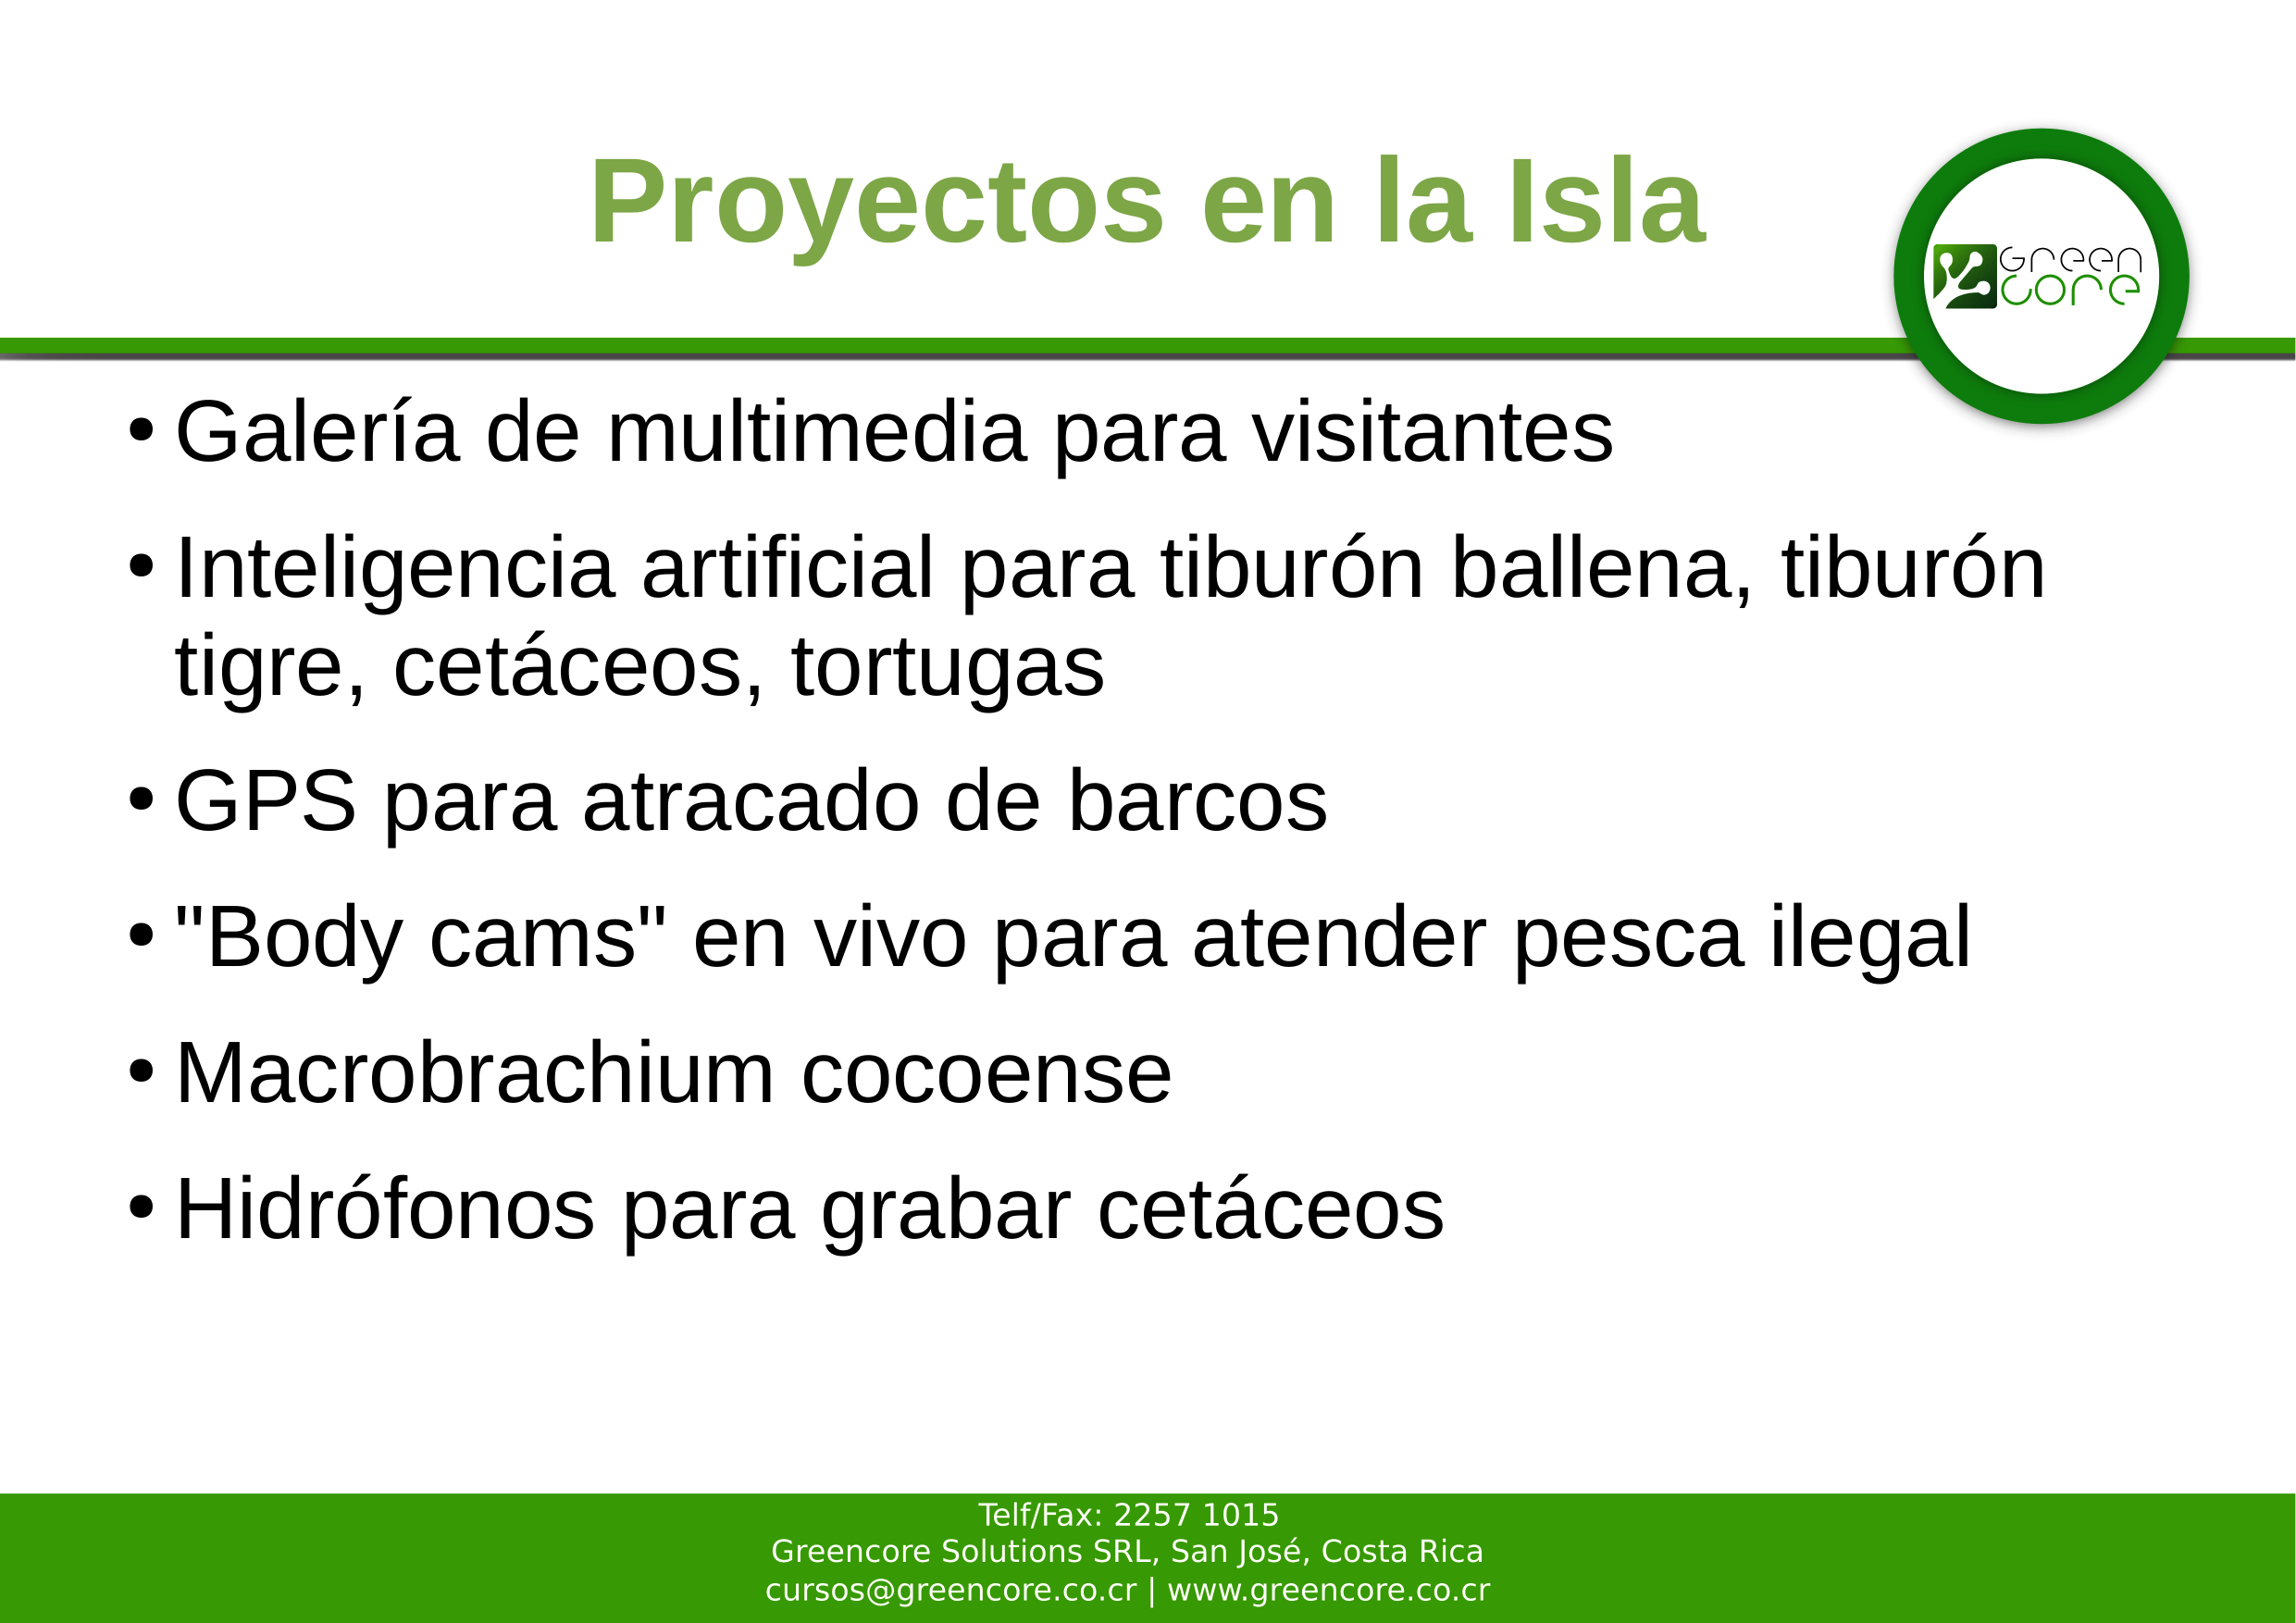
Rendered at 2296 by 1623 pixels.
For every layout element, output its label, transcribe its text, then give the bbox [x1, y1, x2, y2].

picture [0, 0, 2296, 1623]
list Galería de multimedia para visitantes Inteligencia artificial para tiburón ballena, tiburón tigre, cetáceos, tortugas GPS para atracado de barcos "Body cams" en vivo para atender pesca ilegal Macrobrachium cocoense Hidrófonos para grabar cetáceos [109, 382, 2176, 1492]
title Proyectos en la Isla [115, 64, 2181, 336]
